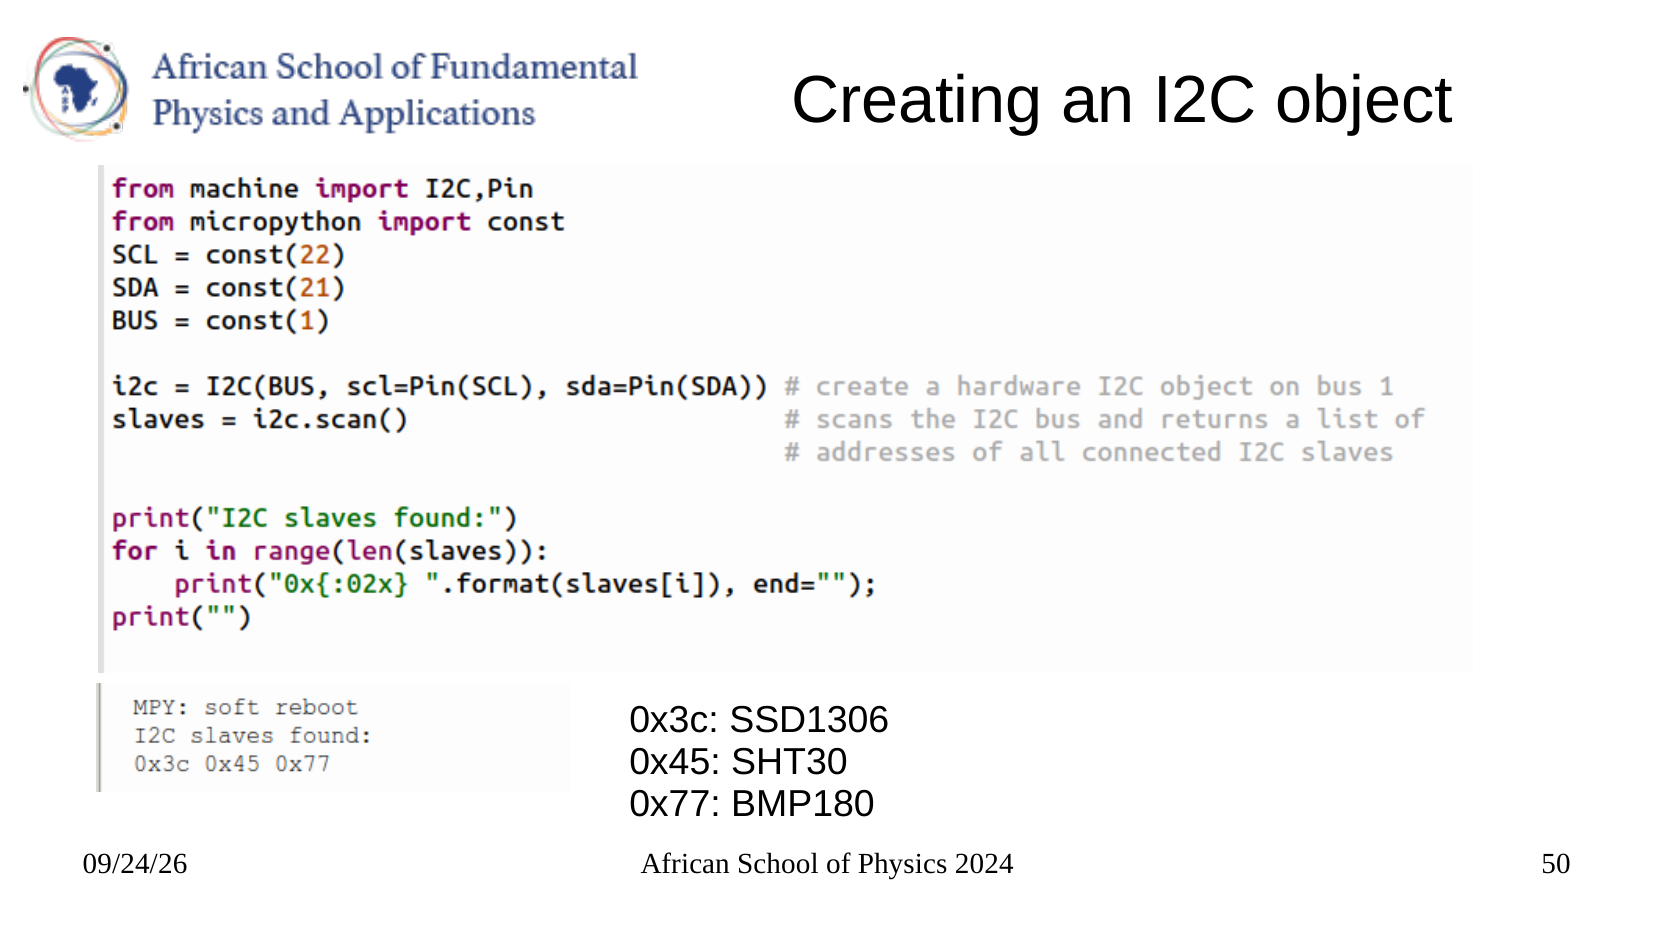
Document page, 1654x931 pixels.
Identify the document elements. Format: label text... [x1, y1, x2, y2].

title Creating an I2C object [635, 21, 1610, 177]
text_box 0x3c: SSD1306 0x45: SHT30 0x77: BMP180 [614, 690, 905, 832]
picture [98, 165, 1473, 673]
picture [96, 683, 571, 792]
picture [23, 37, 635, 142]
